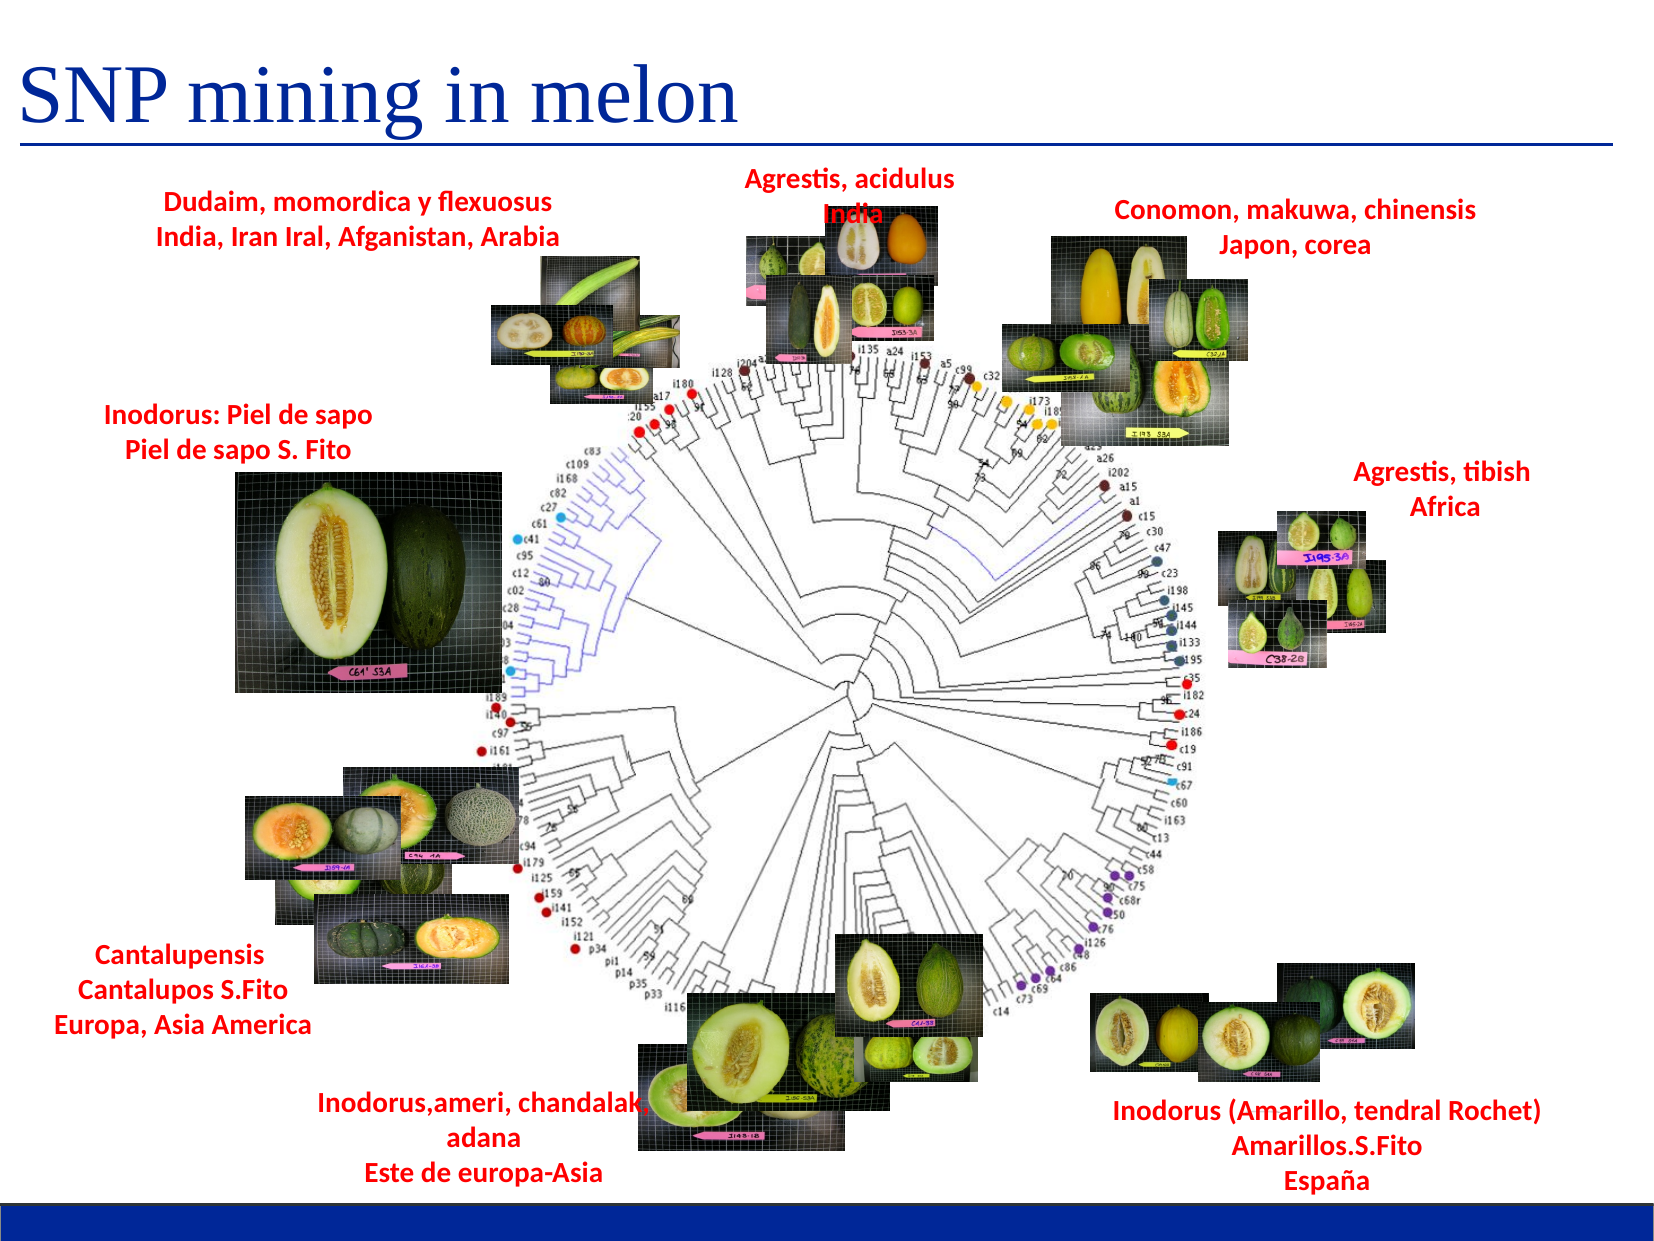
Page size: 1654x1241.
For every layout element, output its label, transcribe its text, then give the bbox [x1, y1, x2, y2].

text_box Inodorus (Amarillo, tendral Rochet) Amarillos.S.Fito España [1097, 1084, 1557, 1204]
text_box Dudaim, momordica y flexuosus India, Iran Iral, Afganistan, Arabia [141, 175, 576, 261]
picture [235, 236, 1415, 1151]
text_box Inodorus: Piel de sapo Piel de sapo S. Fito [89, 387, 388, 508]
text_box Inodorus,ameri, chandalak, adana Este de europa-Asia [273, 1075, 695, 1196]
title SNP mining in melon [17, 0, 1589, 198]
text_box Agrestis, tibish Africa [1338, 444, 1553, 530]
text_box Agrestis, acidulus India [729, 151, 977, 237]
text_box Cantalupensis Cantalupos S.Fito Europa, Asia America [39, 928, 328, 1048]
text_box Conomon, makuwa, chinensis Japon, corea [1099, 183, 1492, 268]
